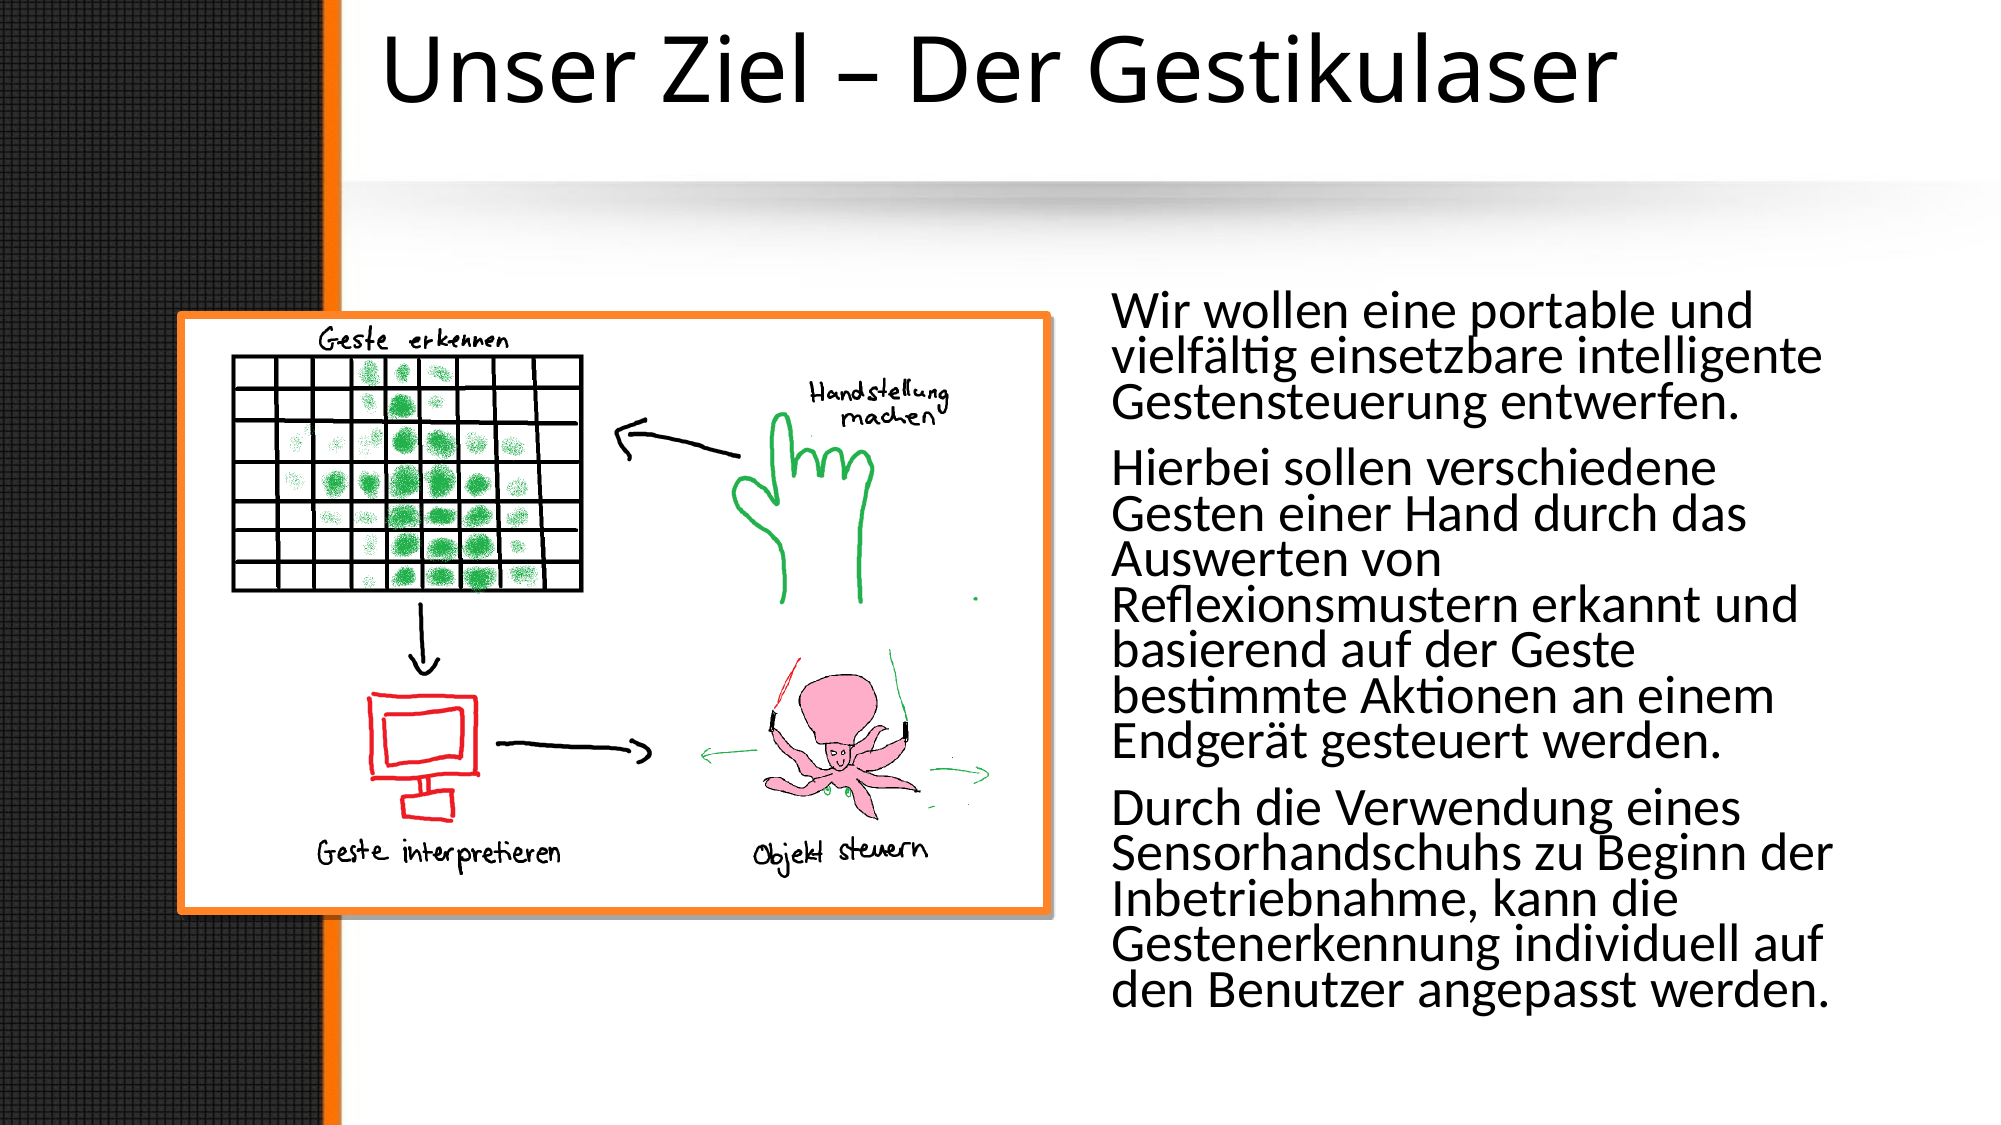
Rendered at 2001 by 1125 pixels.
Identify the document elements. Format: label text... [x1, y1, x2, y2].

list Wir wollen eine portable und vielfältig einsetzbare intelligente Gestensteuerung entwerfen. Hierbei sollen verschiedene Gesten einer Hand durch das Auswerten von Reflexionsmustern erkannt und basierend auf der Geste bestimmte Aktionen an einem Endgerät gesteuert werden. Durch die Verwendung eines Sensorhandschuhs zu Beginn der Inbetriebnahme, kann die Gestenerkennung individuell auf den Benutzer angepasst werden. [1096, 198, 1863, 1057]
title Unser Ziel – Der Gestikulaser [364, 0, 2000, 182]
picture [184, 318, 1044, 907]
